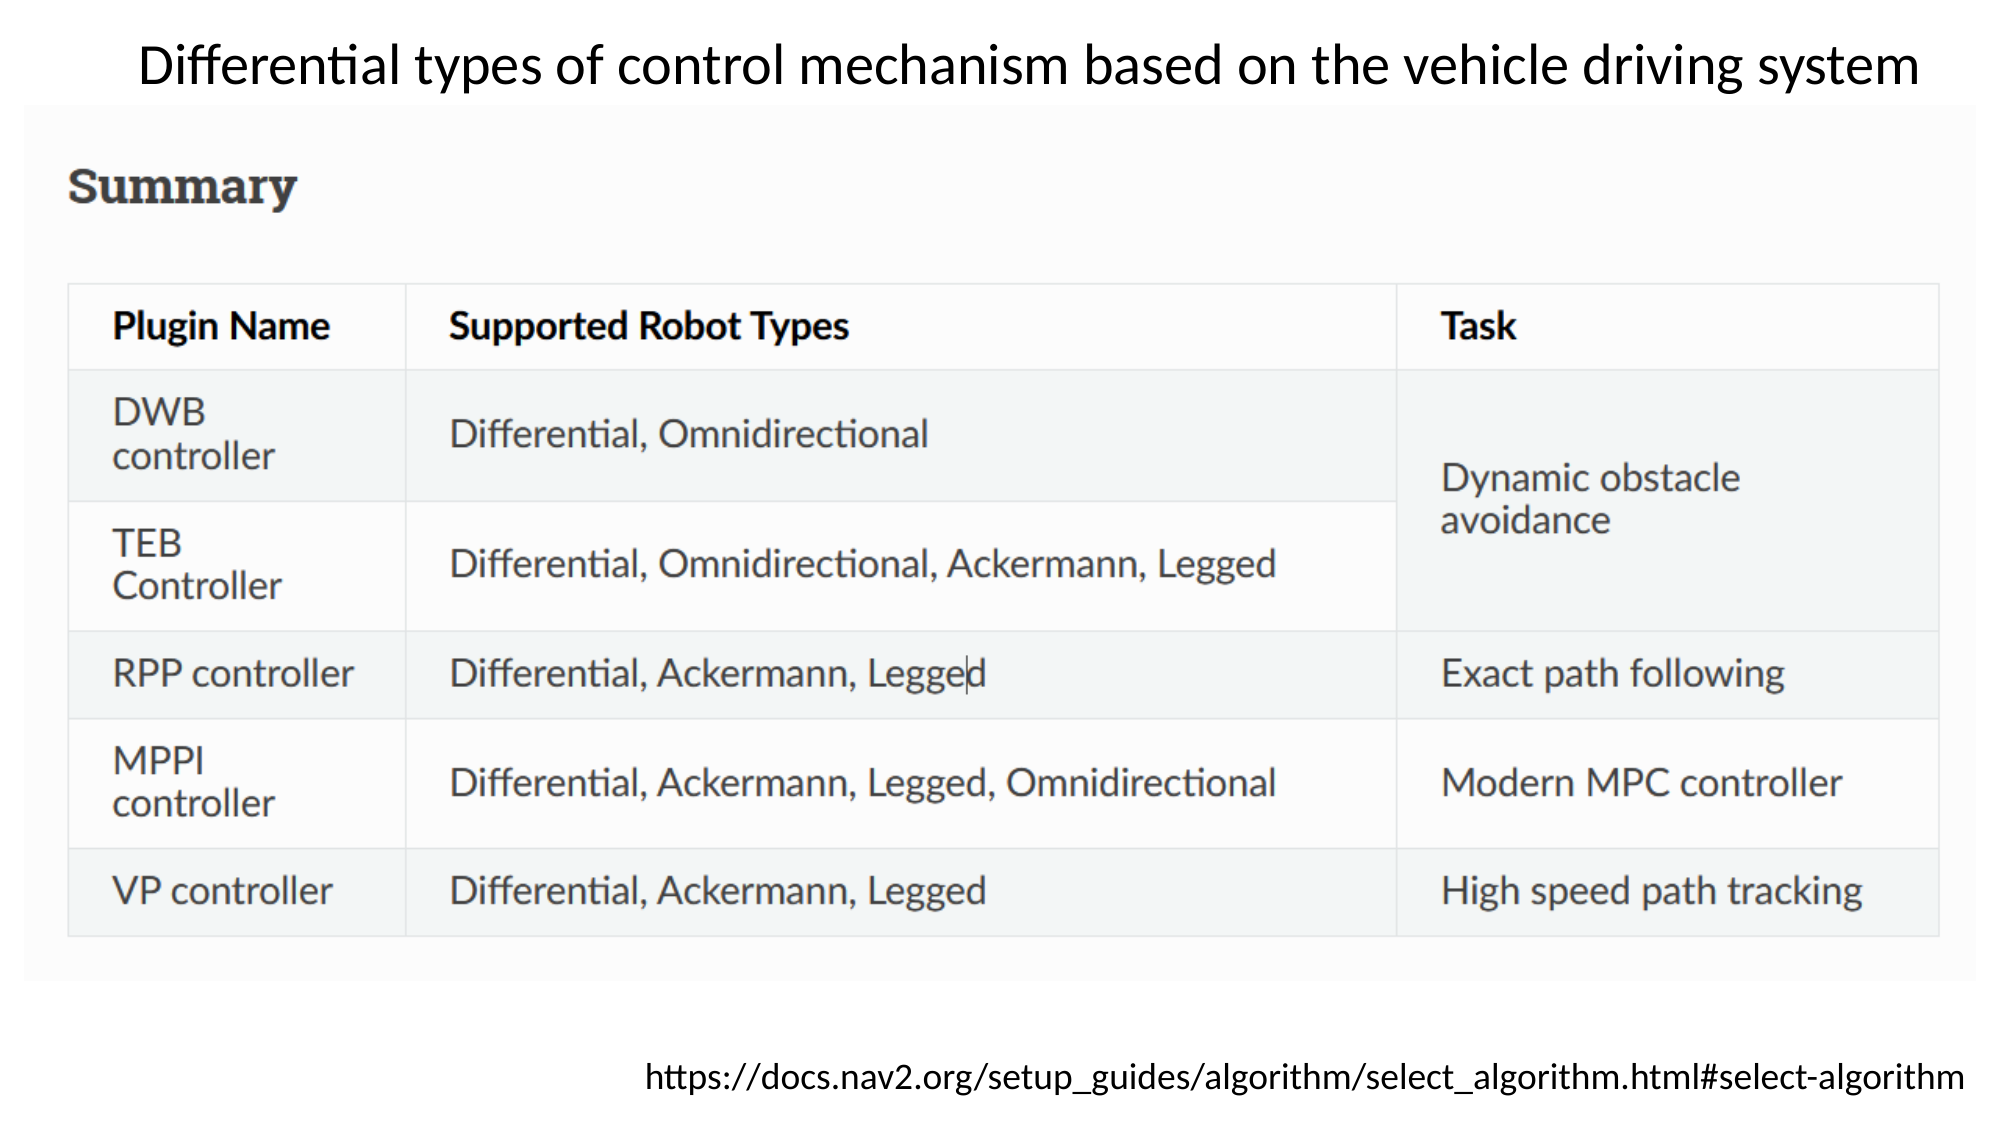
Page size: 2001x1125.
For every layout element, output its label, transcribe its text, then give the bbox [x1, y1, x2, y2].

text_box https://docs.nav2.org/setup_guides/algorithm/select_algorithm.html#select-algorithm [630, 1044, 2000, 1105]
picture [24, 105, 1976, 981]
text_box Differential types of control mechanism based on the vehicle driving system [123, 19, 1938, 105]
